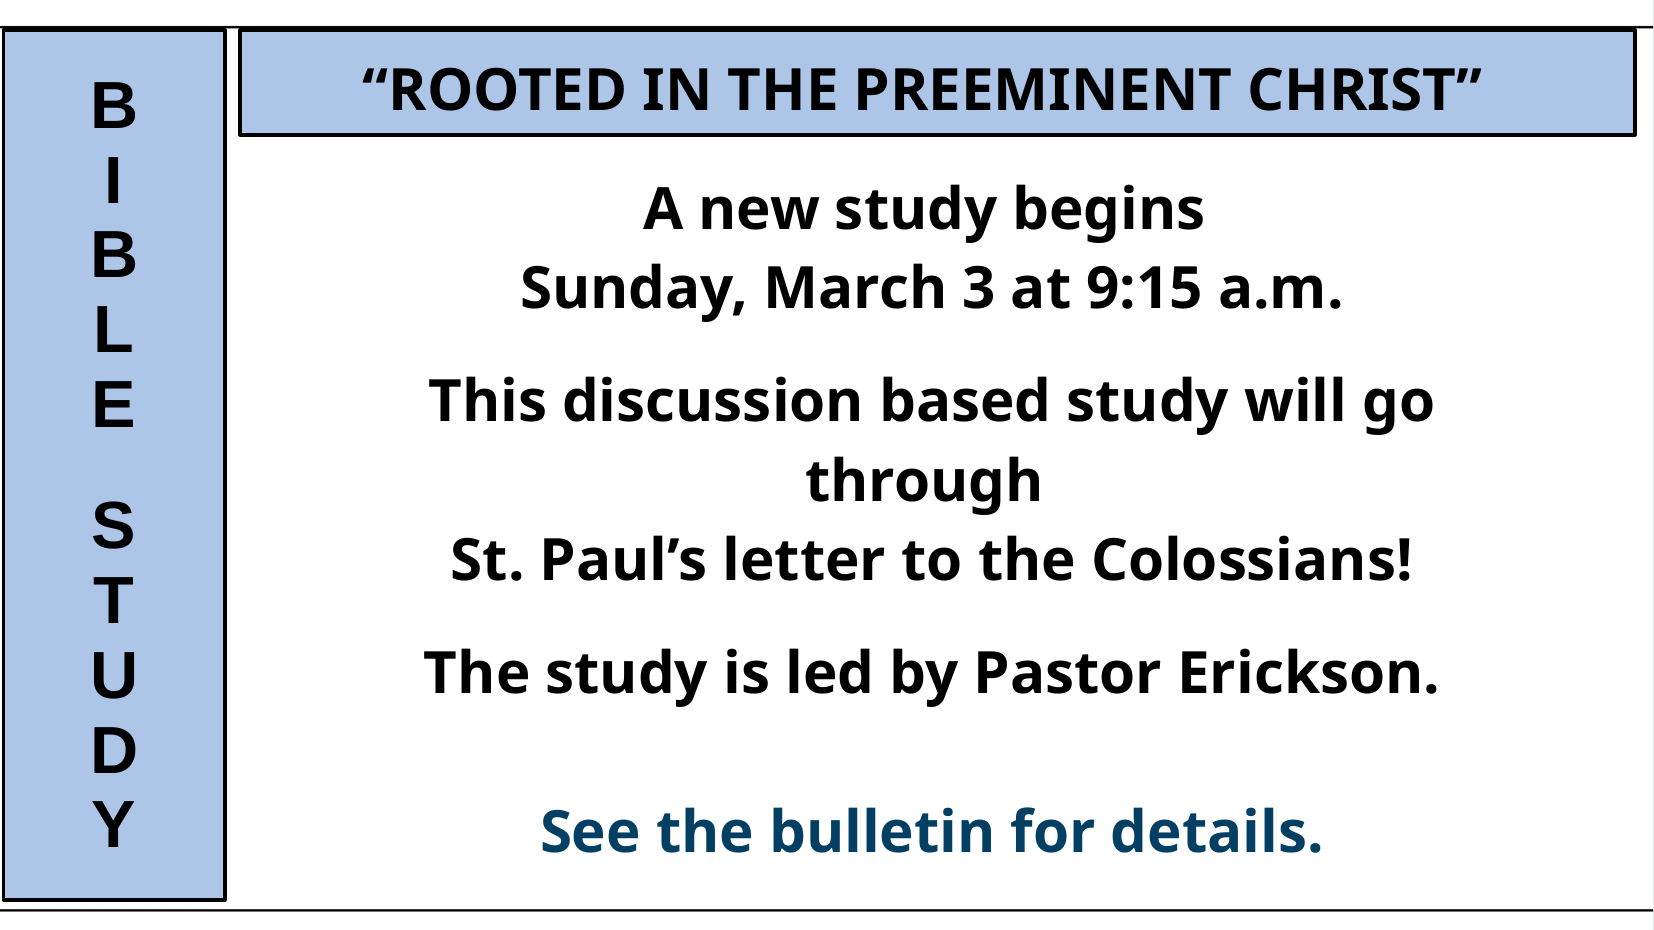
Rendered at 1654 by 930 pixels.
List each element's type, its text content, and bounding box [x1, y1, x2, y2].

picture [0, 0, 1654, 930]
text_box A new study begins Sunday, March 3 at 9:15 a.m. This discussion based study will go through St. Paul’s letter to the Colossians! The study is led by Pastor Erickson. See the bulletin for details. [294, 159, 1570, 803]
text_box [240, 29, 1636, 135]
text_box B I B L E S T U D Y [3, 29, 226, 901]
text_box “ROOTED IN THE PREEMINENT CHRIST” [255, 40, 1591, 134]
